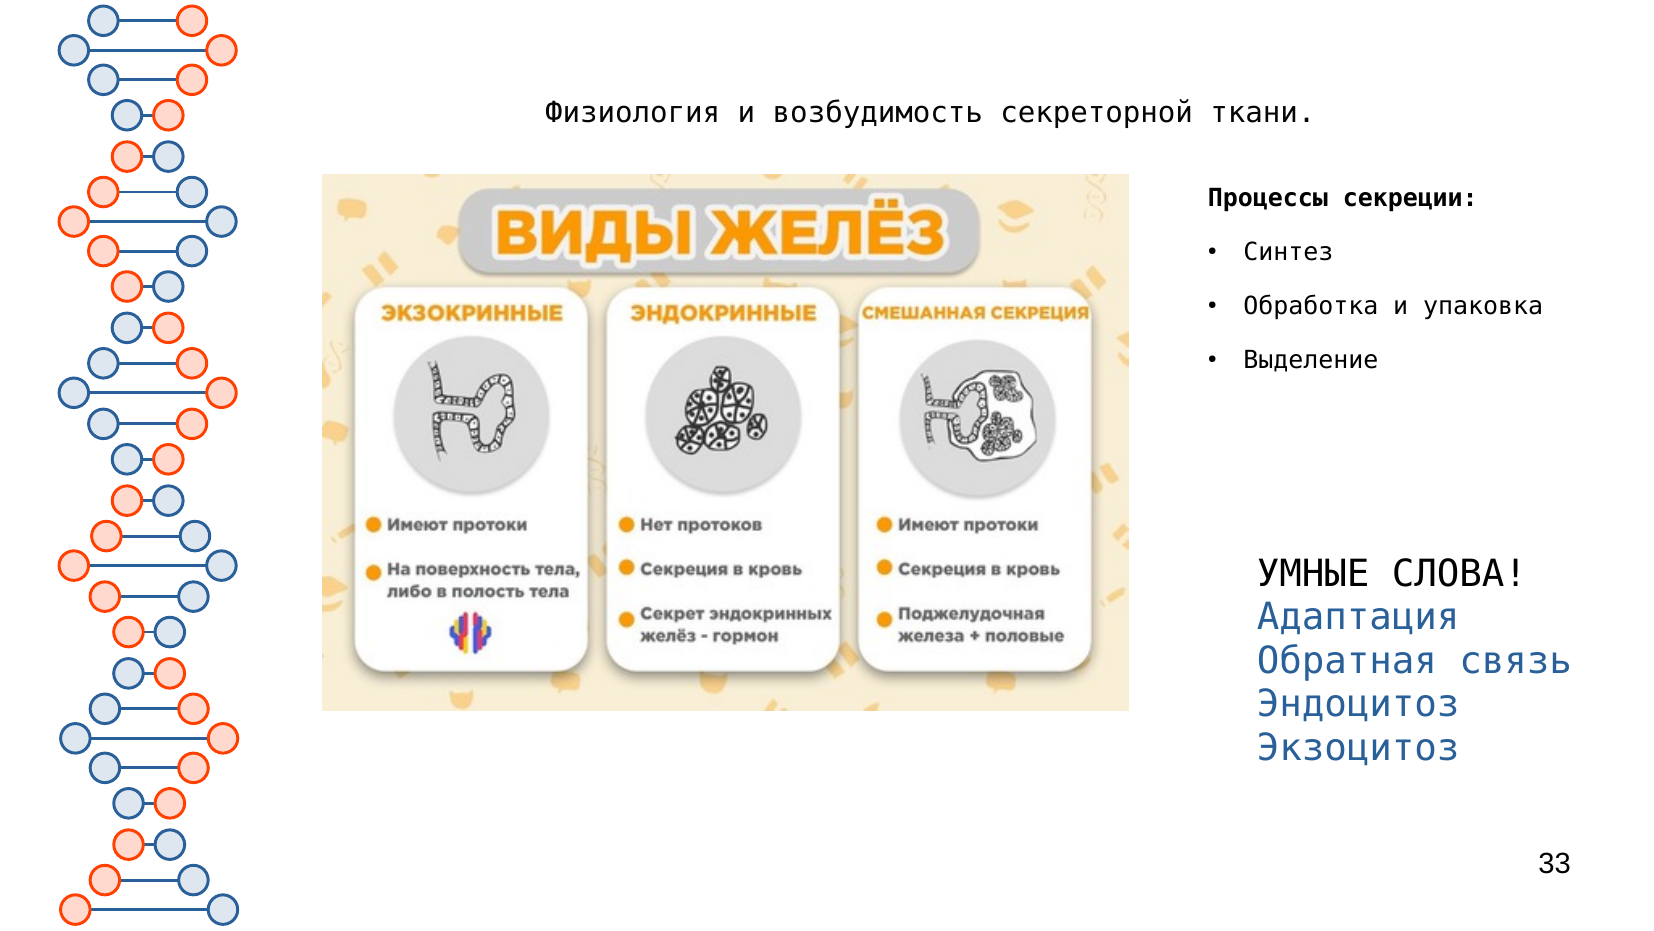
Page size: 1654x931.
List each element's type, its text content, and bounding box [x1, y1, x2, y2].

text_box Процессы секреции: Синтез Обработка и упаковка Выделение [1193, 175, 1561, 246]
title Физиология и возбудимость секреторной ткани. [265, 35, 1595, 189]
picture [322, 174, 1129, 711]
text_box УМНЫЕ СЛОВА! Адаптация Обратная связь Эндоцитоз Экзоцитоз [1242, 544, 1587, 777]
